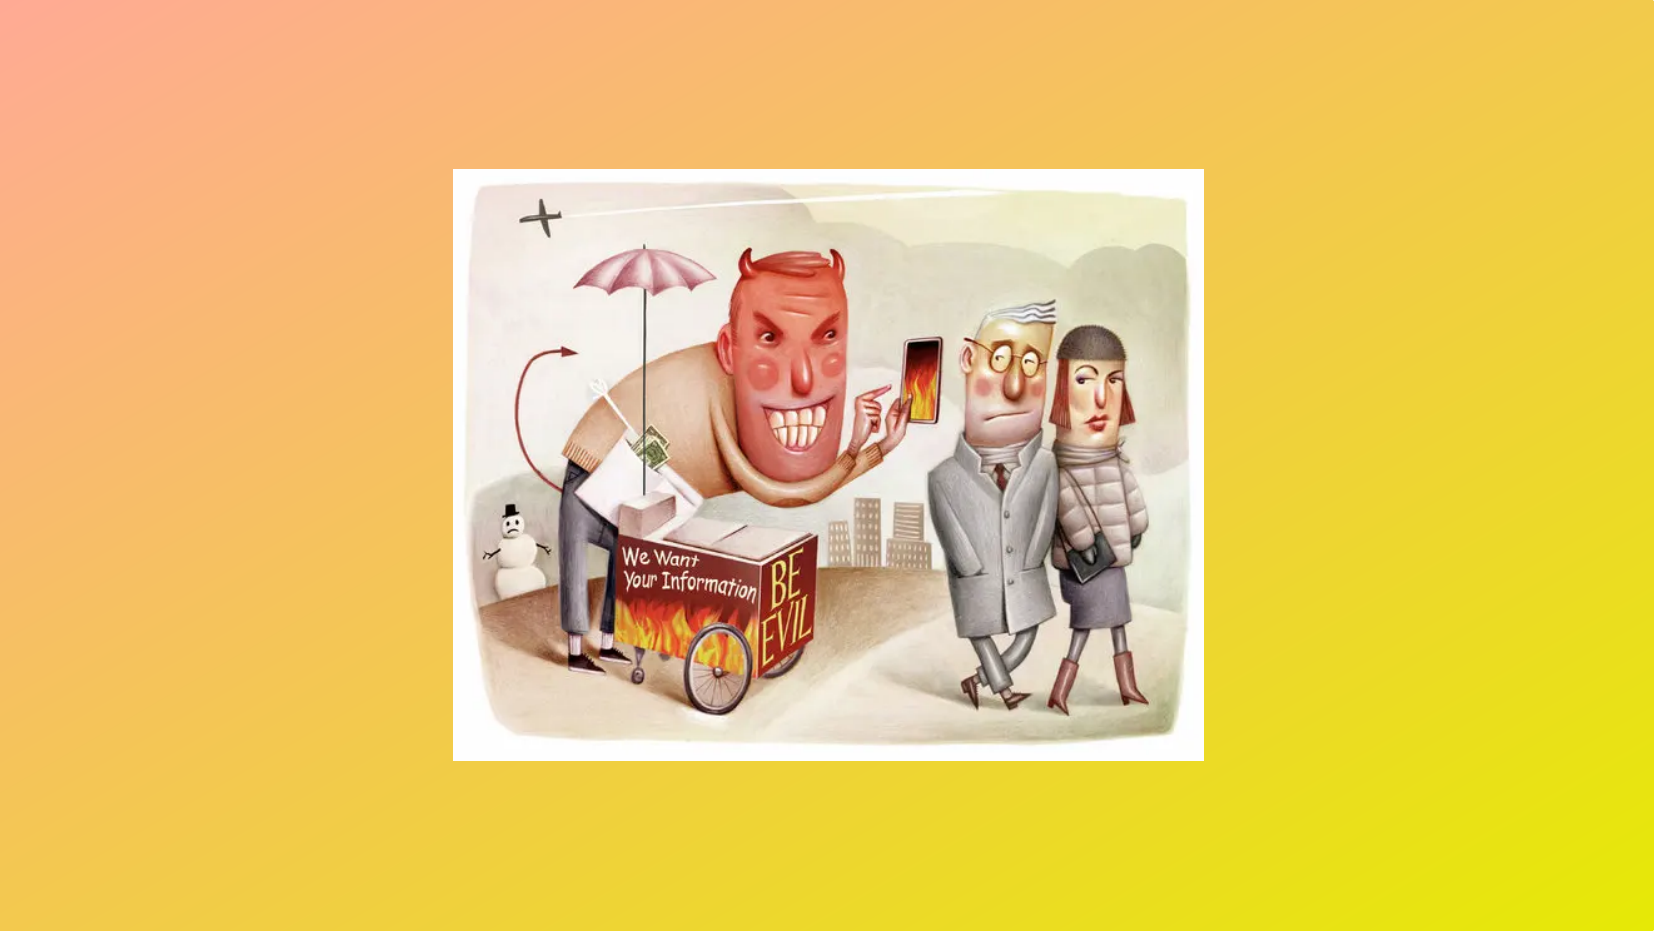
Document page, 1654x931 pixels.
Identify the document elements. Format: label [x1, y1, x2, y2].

picture [453, 169, 1204, 761]
